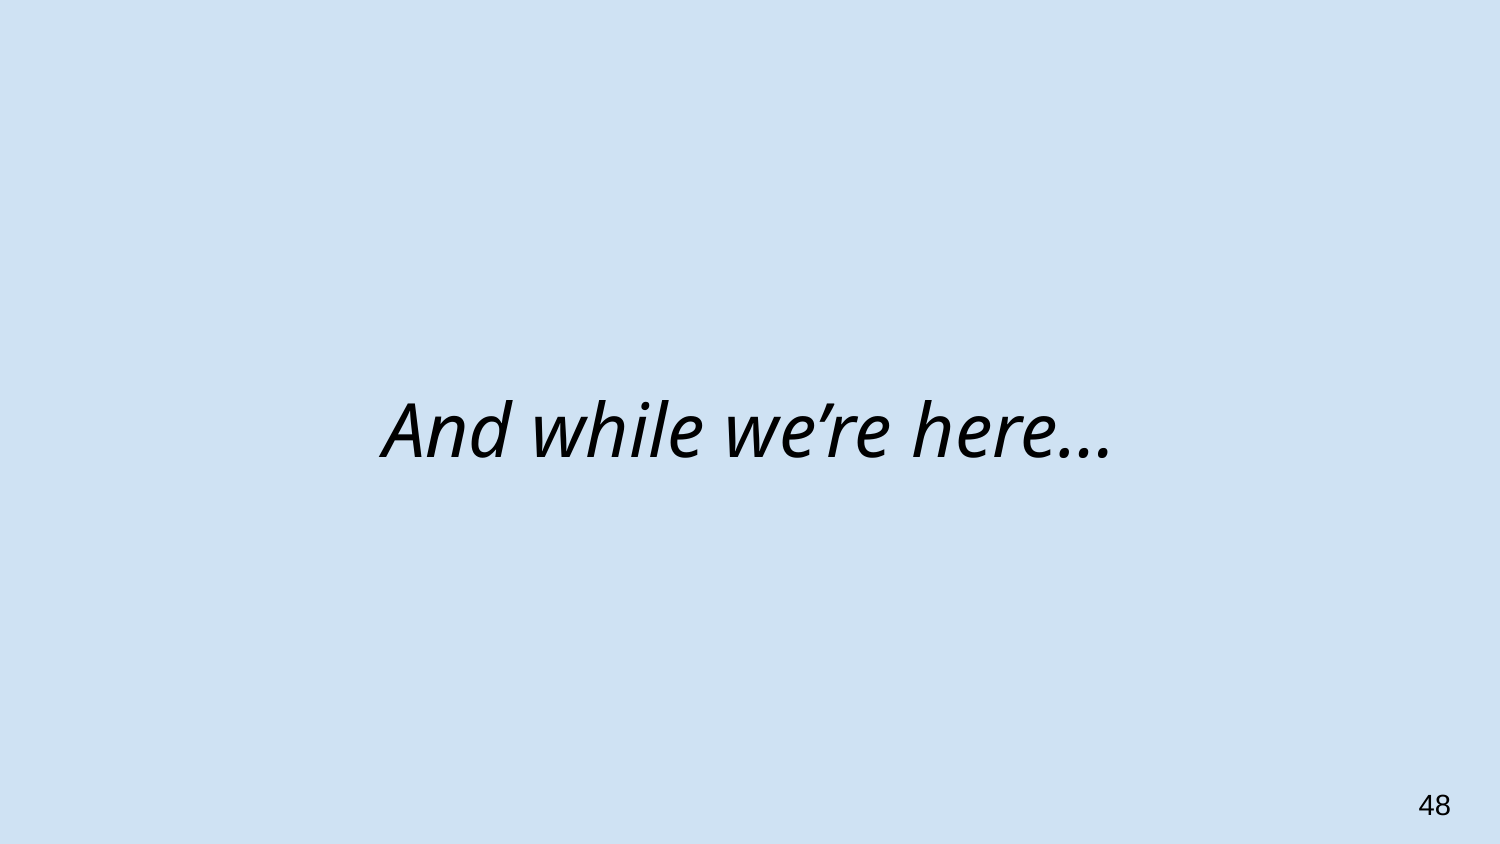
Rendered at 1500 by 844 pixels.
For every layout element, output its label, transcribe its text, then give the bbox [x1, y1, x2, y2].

text_box And while we’re here… [277, 367, 1223, 476]
